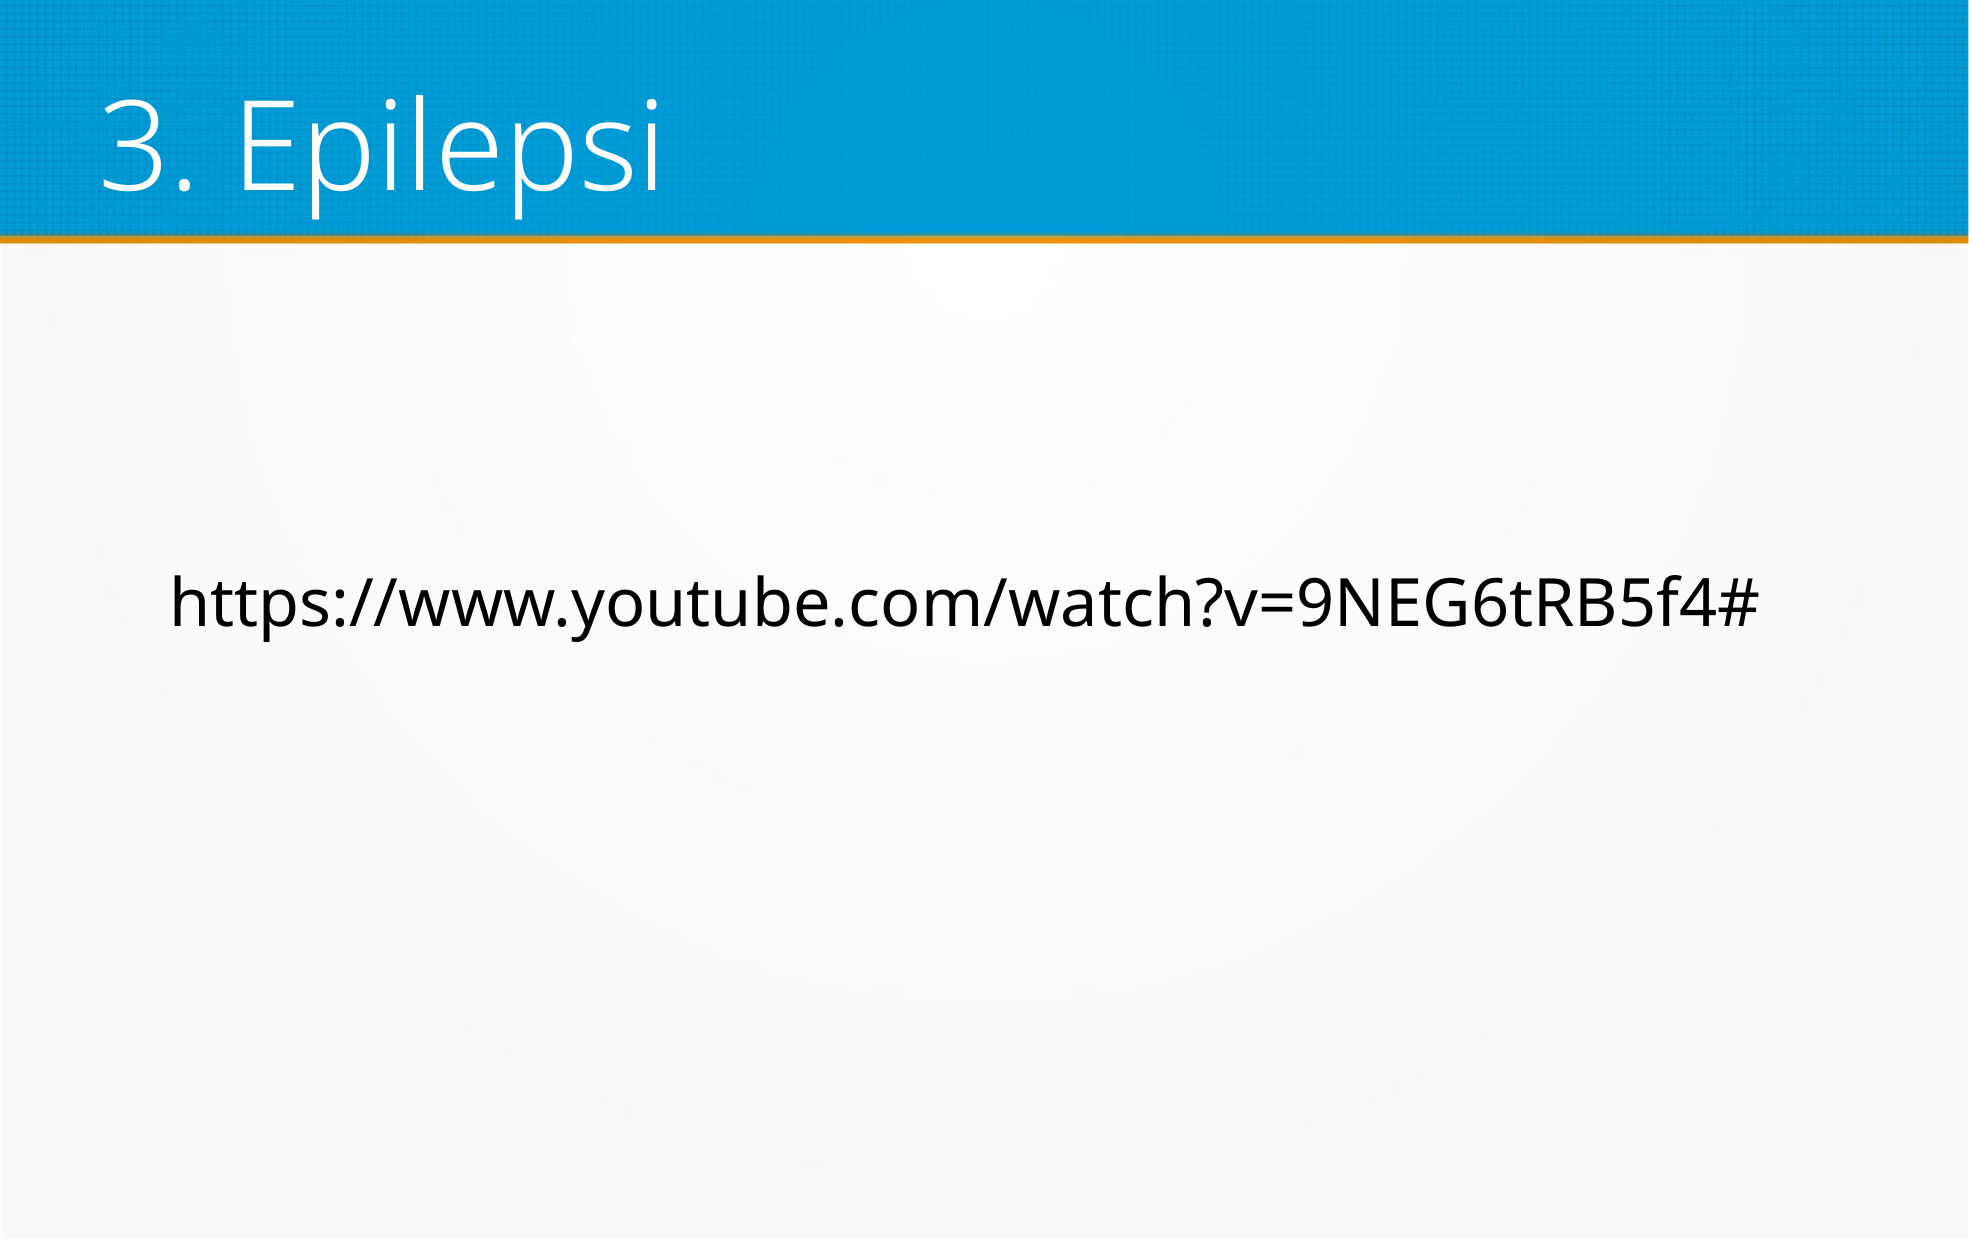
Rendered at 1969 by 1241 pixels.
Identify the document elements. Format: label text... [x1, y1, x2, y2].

title 3. Epilepsi [98, 19, 1870, 227]
list https://www.youtube.com/watch?v=9NEG6tRB5f4# [98, 315, 1861, 1081]
picture [0, 233, 1969, 1241]
